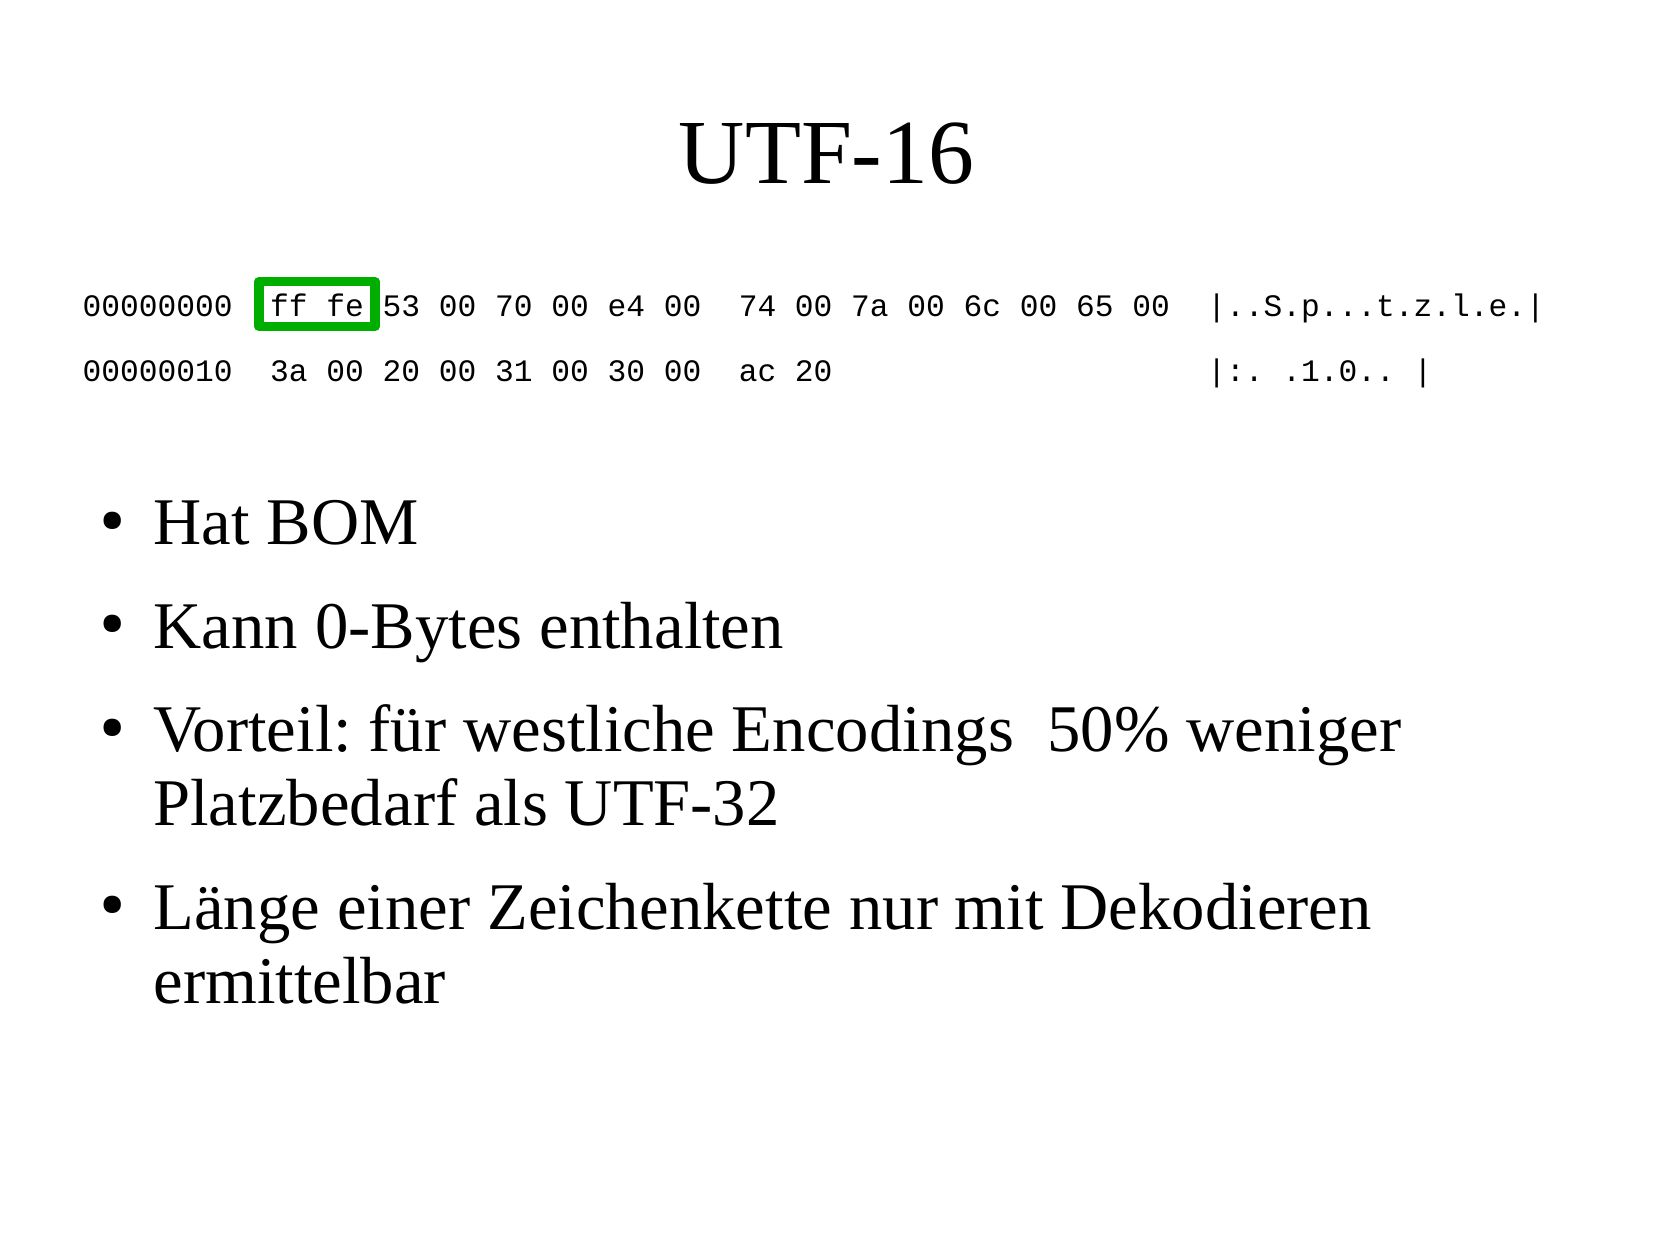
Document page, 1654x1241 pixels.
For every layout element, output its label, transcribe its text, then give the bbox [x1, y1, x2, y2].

list 00000000 ff fe 53 00 70 00 e4 00 74 00 7a 00 6c 00 65 00 |..S.p...t.z.l.e.| 00000010 3a 00 20 00 31 00 30 00 ac 20 |:. .1.0.. | [82, 290, 1571, 485]
title UTF-16 [82, 49, 1571, 257]
list 00000000 ff fe 53 00 70 00 e4 00 74 00 7a 00 6c 00 65 00 |..S.p...t.z.l.e.| 00000010 3a 00 20 00 31 00 30 00 ac 20 |:. .1.0.. | [264, 290, 370, 322]
list Hat BOM Kann 0-Bytes enthalten Vorteil: für westliche Encodings 50% weniger Platzbedarf als UTF-32 Länge einer Zeichenkette nur mit Dekodieren ermittelbar [82, 485, 1571, 1081]
